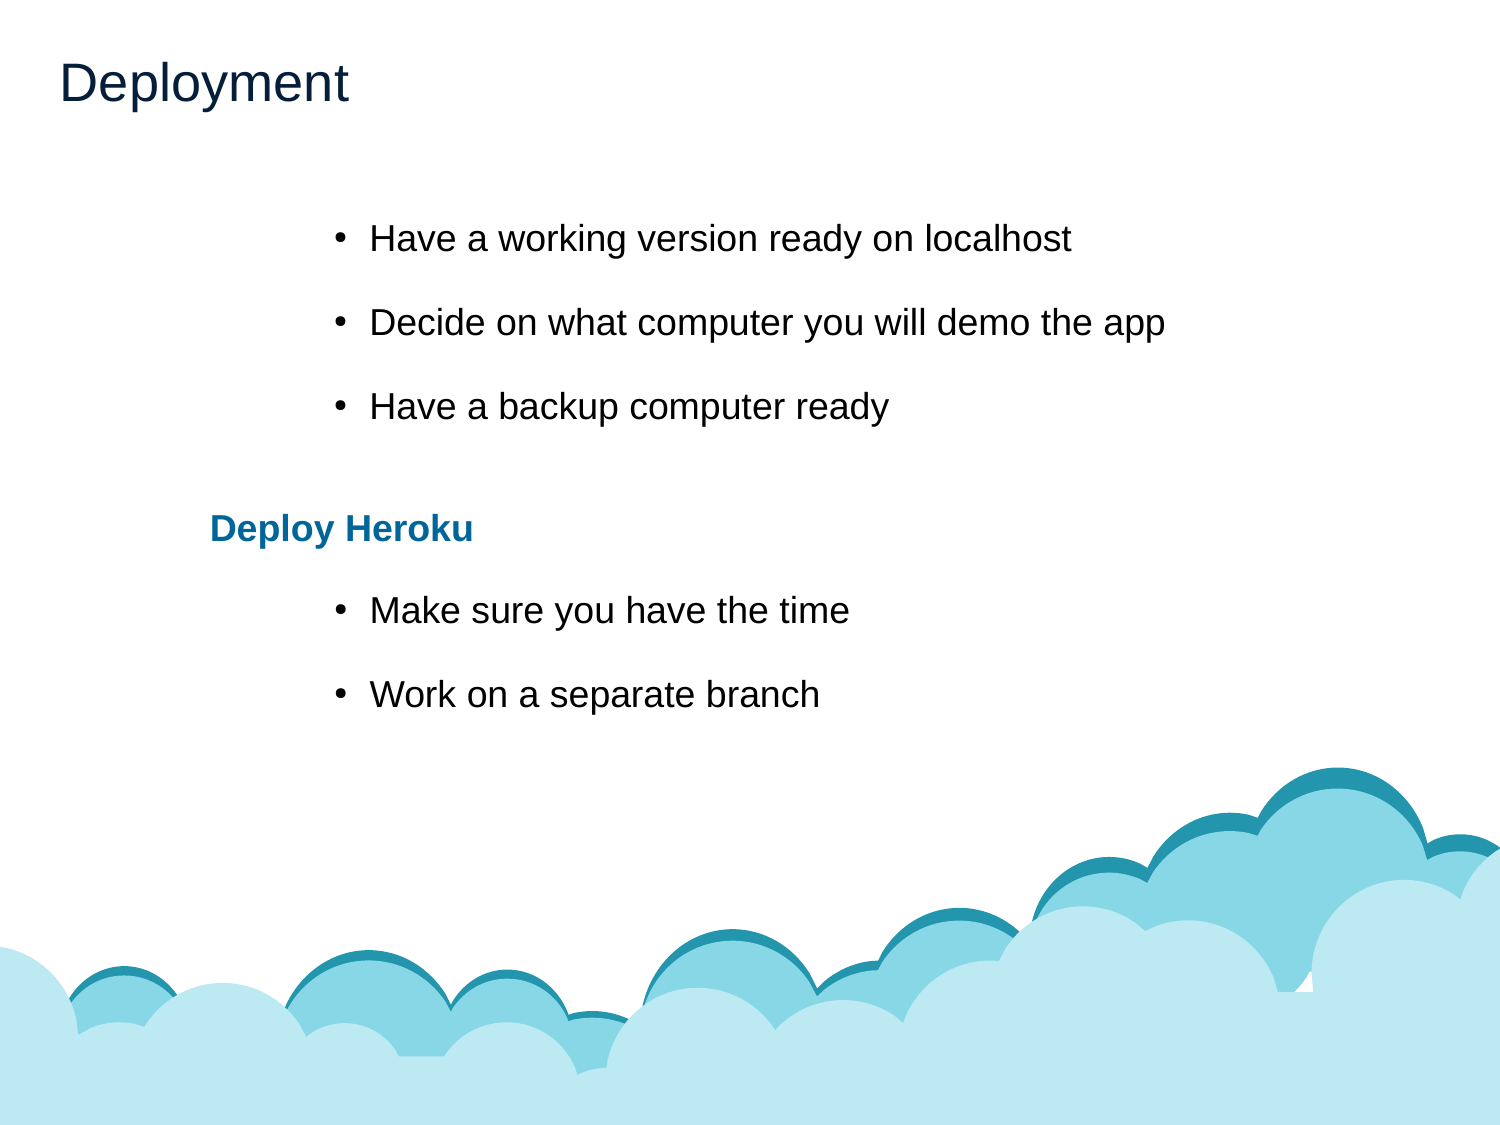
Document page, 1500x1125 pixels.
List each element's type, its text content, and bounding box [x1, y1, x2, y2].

text_box Have a working version ready on localhost Decide on what computer you will demo the app Have a backup computer ready [319, 210, 1181, 514]
text_box Deploy Heroku [195, 499, 490, 557]
text_box Make sure you have the time Work on a separate branch [319, 582, 1181, 844]
text_box Deployment [45, 45, 556, 136]
